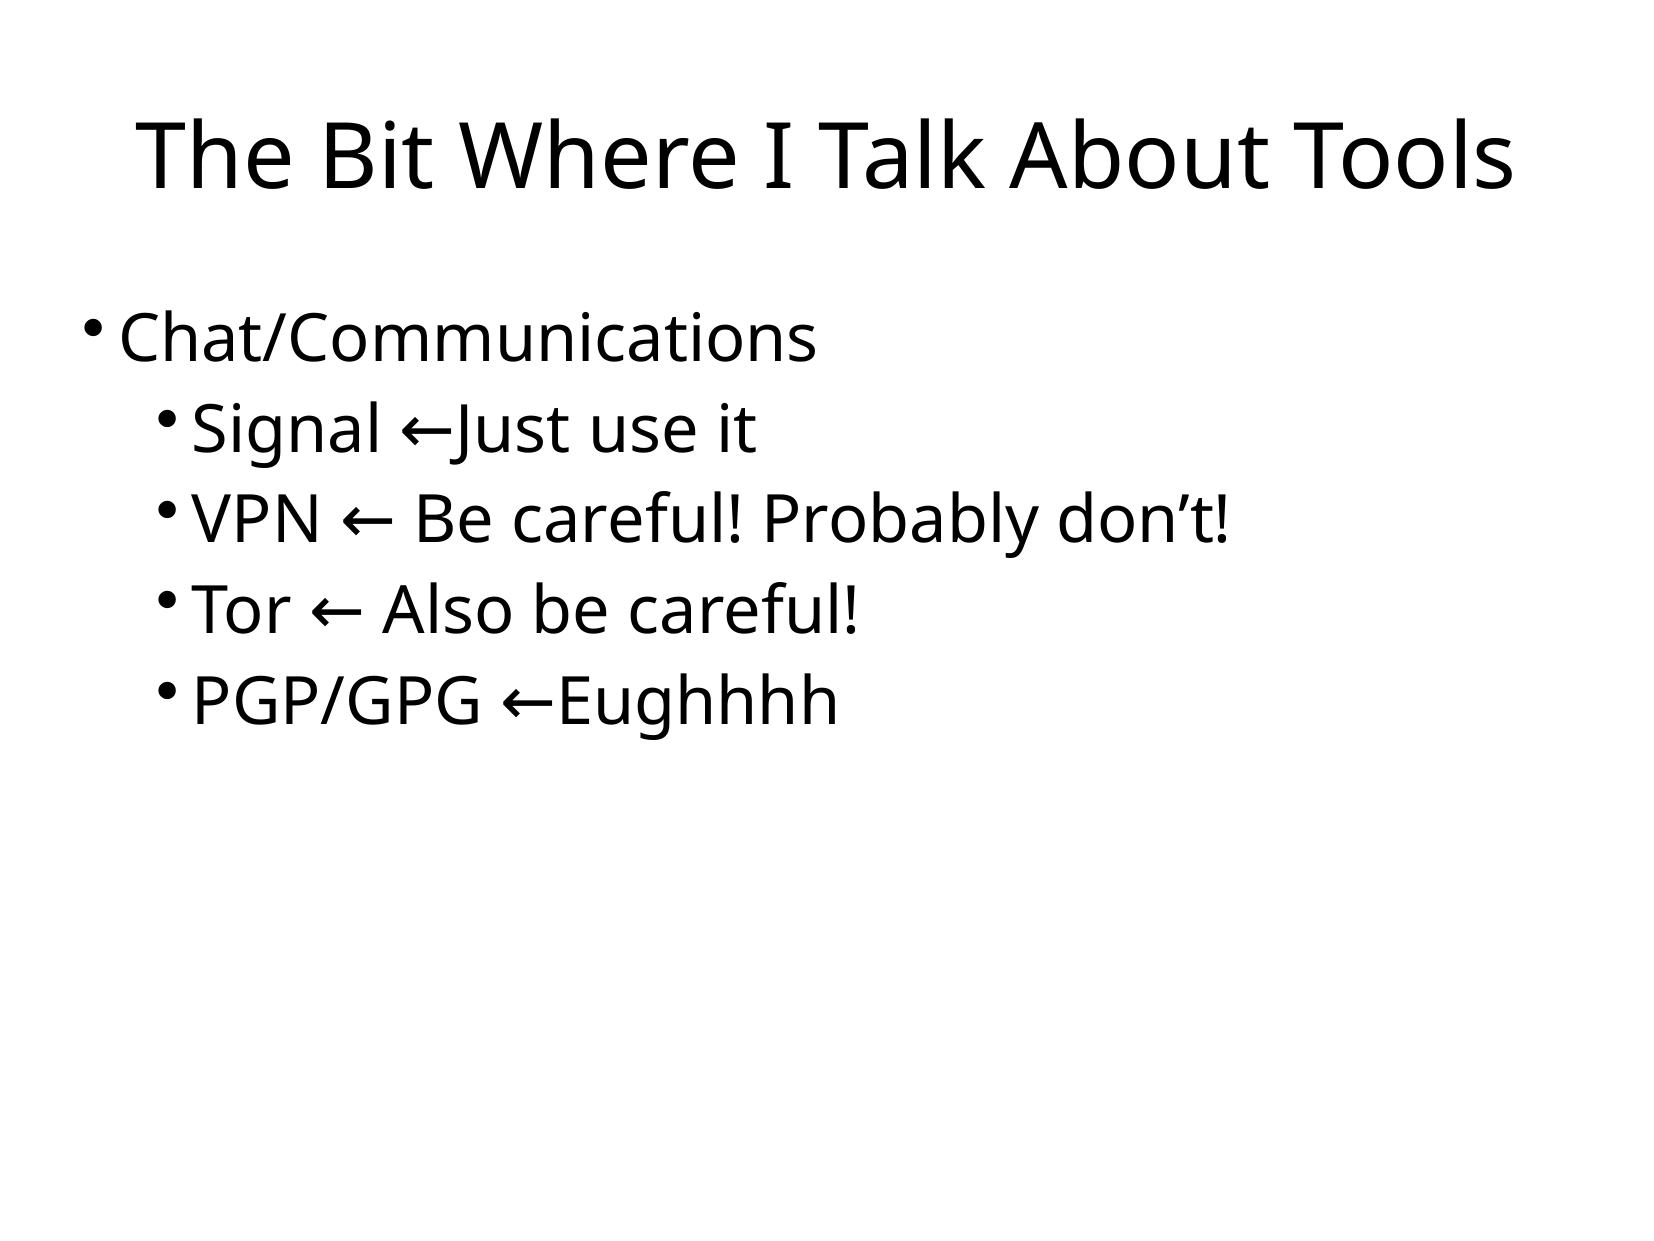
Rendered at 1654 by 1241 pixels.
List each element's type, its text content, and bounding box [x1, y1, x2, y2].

title The Bit Where I Talk About Tools [82, 49, 1571, 257]
subtitle Chat/Communications Signal ←Just use it VPN ← Be careful! Probably don’t! Tor ← Also be careful! PGP/GPG ←Eughhhh [82, 290, 1571, 1010]
